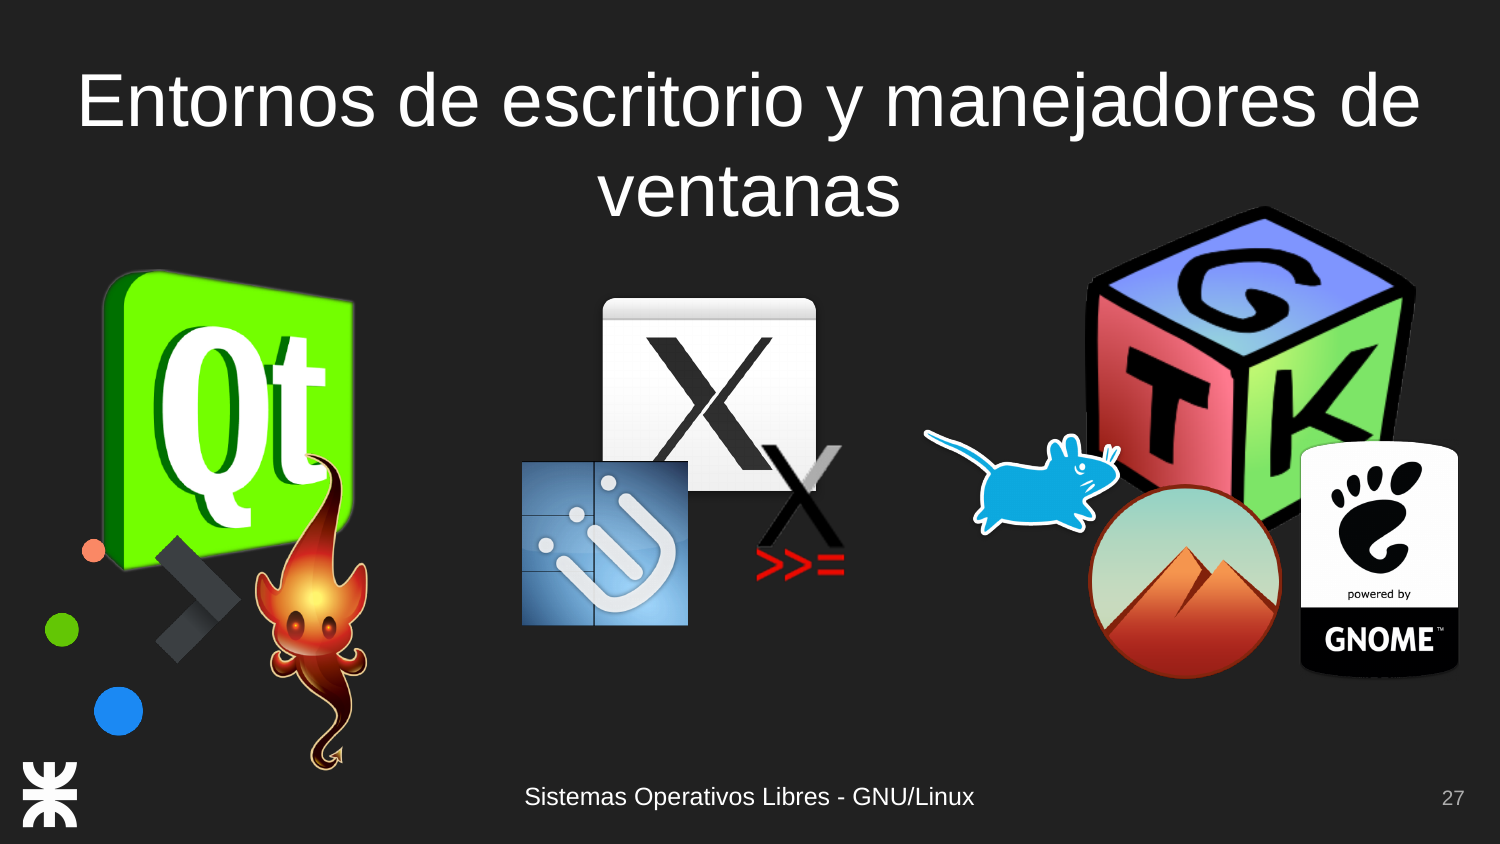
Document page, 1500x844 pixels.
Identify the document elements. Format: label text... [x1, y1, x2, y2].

picture [22, 762, 77, 829]
slide_number <number> [1389, 764, 1480, 830]
picture [522, 275, 876, 627]
picture [22, 269, 484, 784]
picture [901, 206, 1500, 681]
title Entornos de escritorio y manejadores de ventanas [15, 36, 1485, 154]
title Sistemas Operativos Libres - GNU/Linux [254, 748, 1246, 843]
